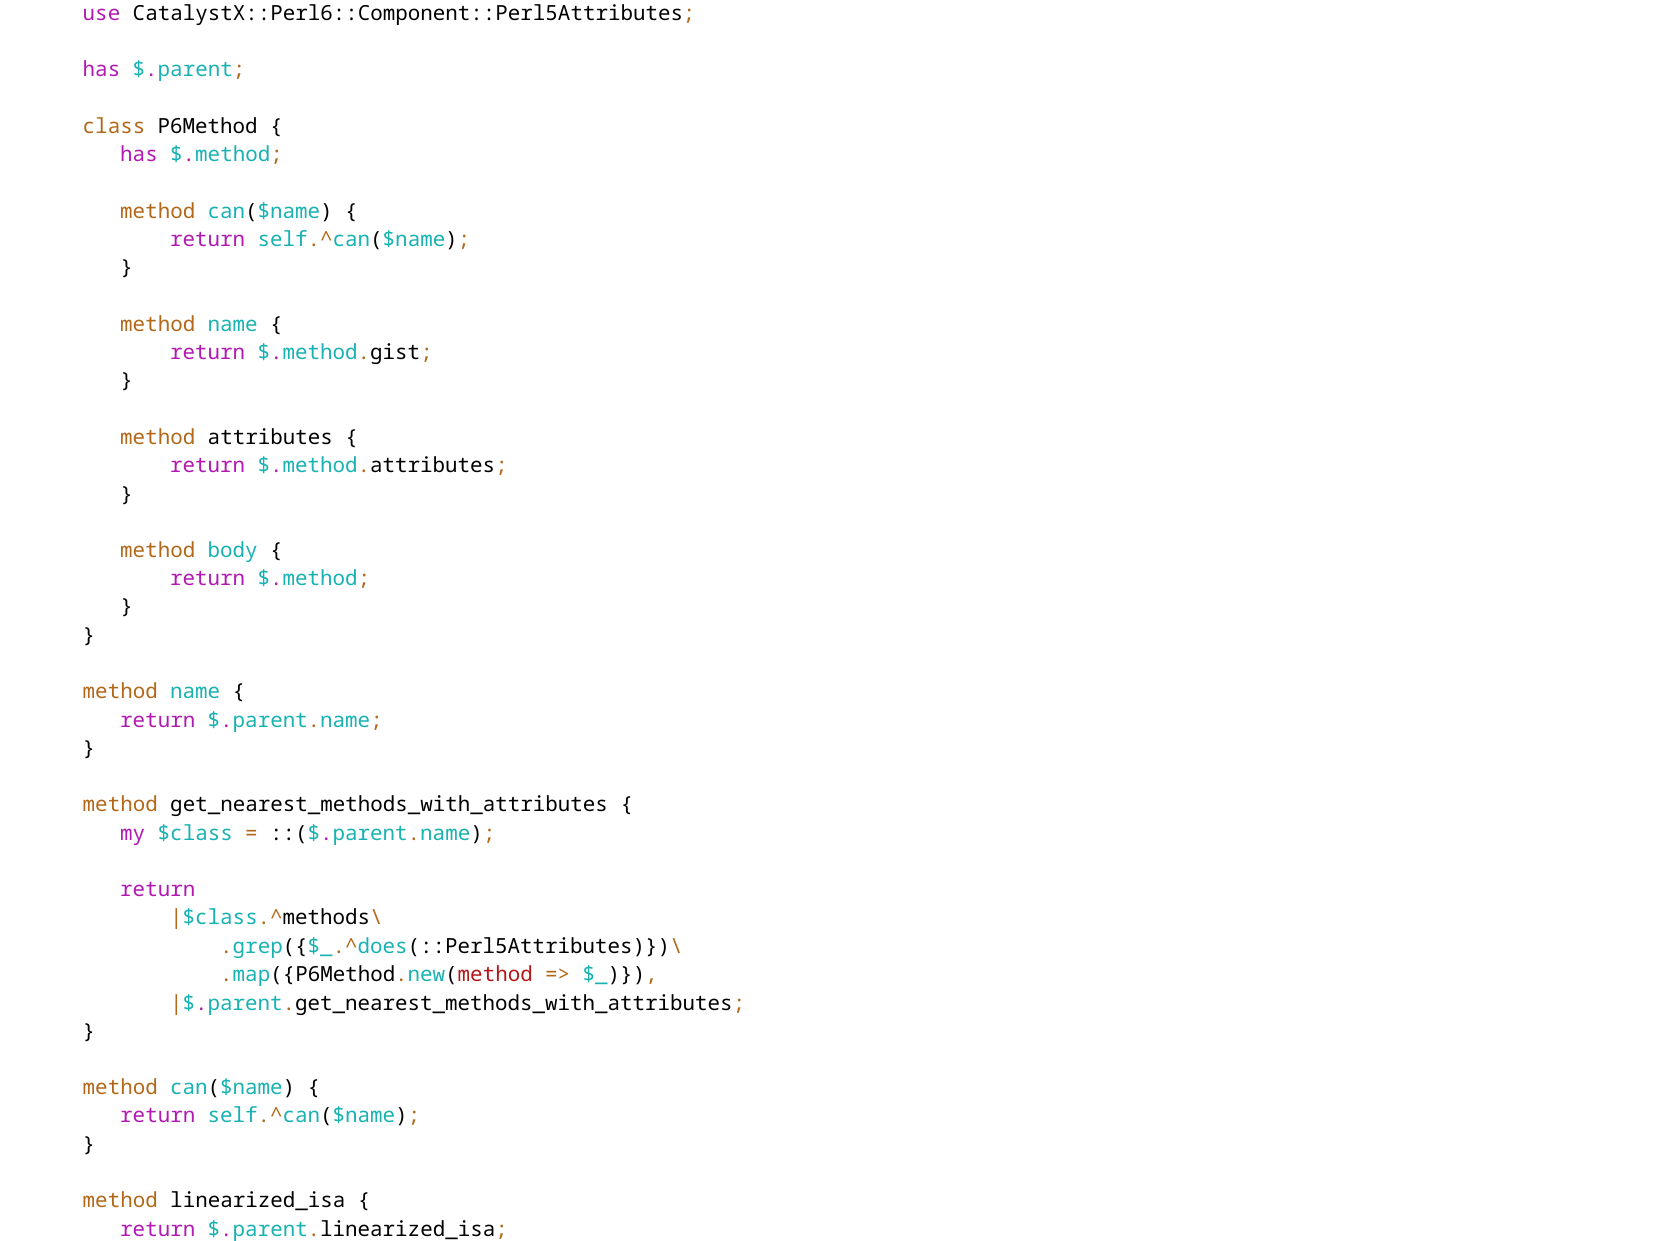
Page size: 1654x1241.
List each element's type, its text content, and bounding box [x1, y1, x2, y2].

subtitle class Perl6::MOP; use CatalystX::Perl6::Component::Perl5Attributes; has $.parent; class P6Method { has $.method; method can($name) { return self.^can($name); } method name { return $.method.gist; } method attributes { return $.method.attributes; } method body { return $.method; } } method name { return $.parent.name; } method get_nearest_methods_with_attributes { my $class = ::($.parent.name); return |$class.^methods\ .grep({$_.^does(::Perl5Attributes)})\ .map({P6Method.new(method => $_)}), |$.parent.get_nearest_methods_with_attributes; } method can($name) { return self.^can($name); } method linearized_isa { return $.parent.linearized_isa; } [82, 55, 1571, 1185]
